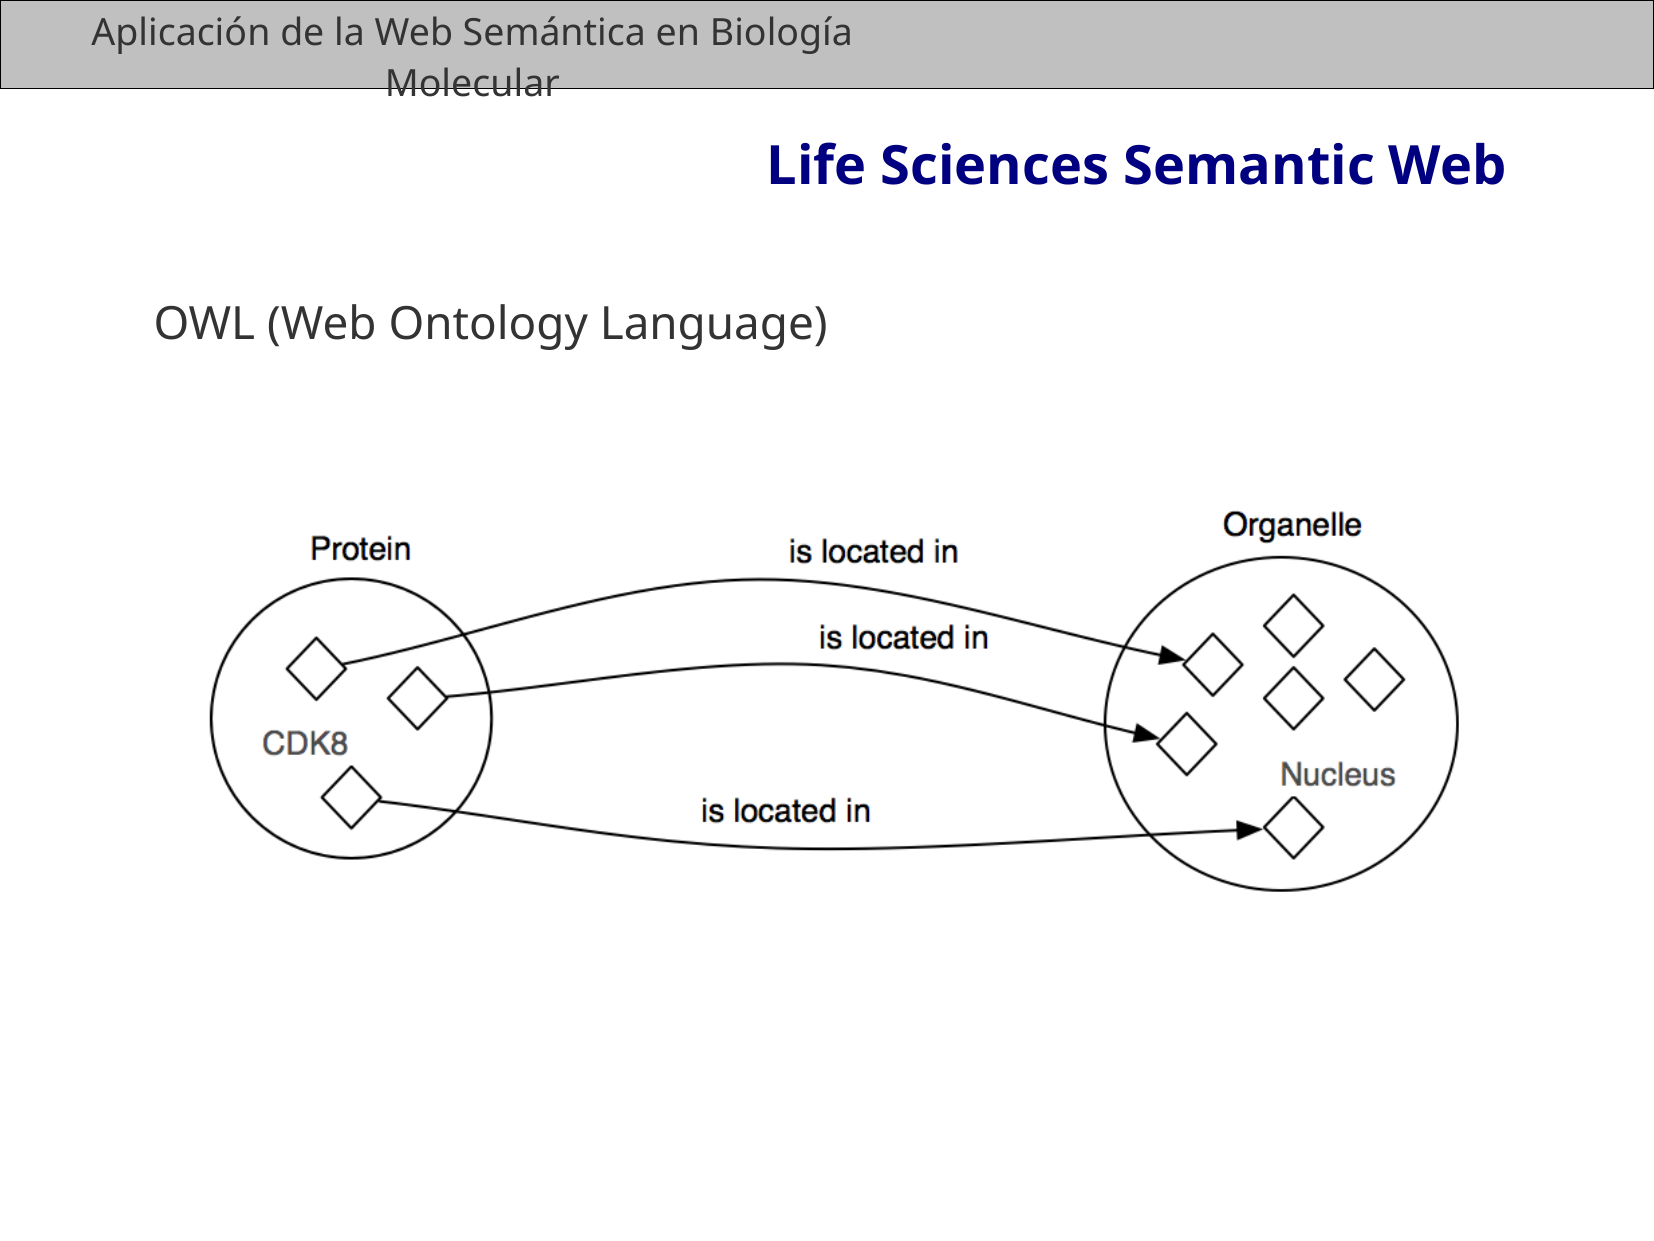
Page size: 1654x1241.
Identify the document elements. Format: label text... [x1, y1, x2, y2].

list OWL (Web Ontology Language) [82, 290, 1571, 1063]
text_box Aplicación de la Web Semántica en Biología Molecular [0, 23, 945, 89]
text_box Life Sciences Semantic Web [620, 125, 1654, 202]
picture [206, 501, 1463, 896]
text_box [0, 0, 1654, 89]
